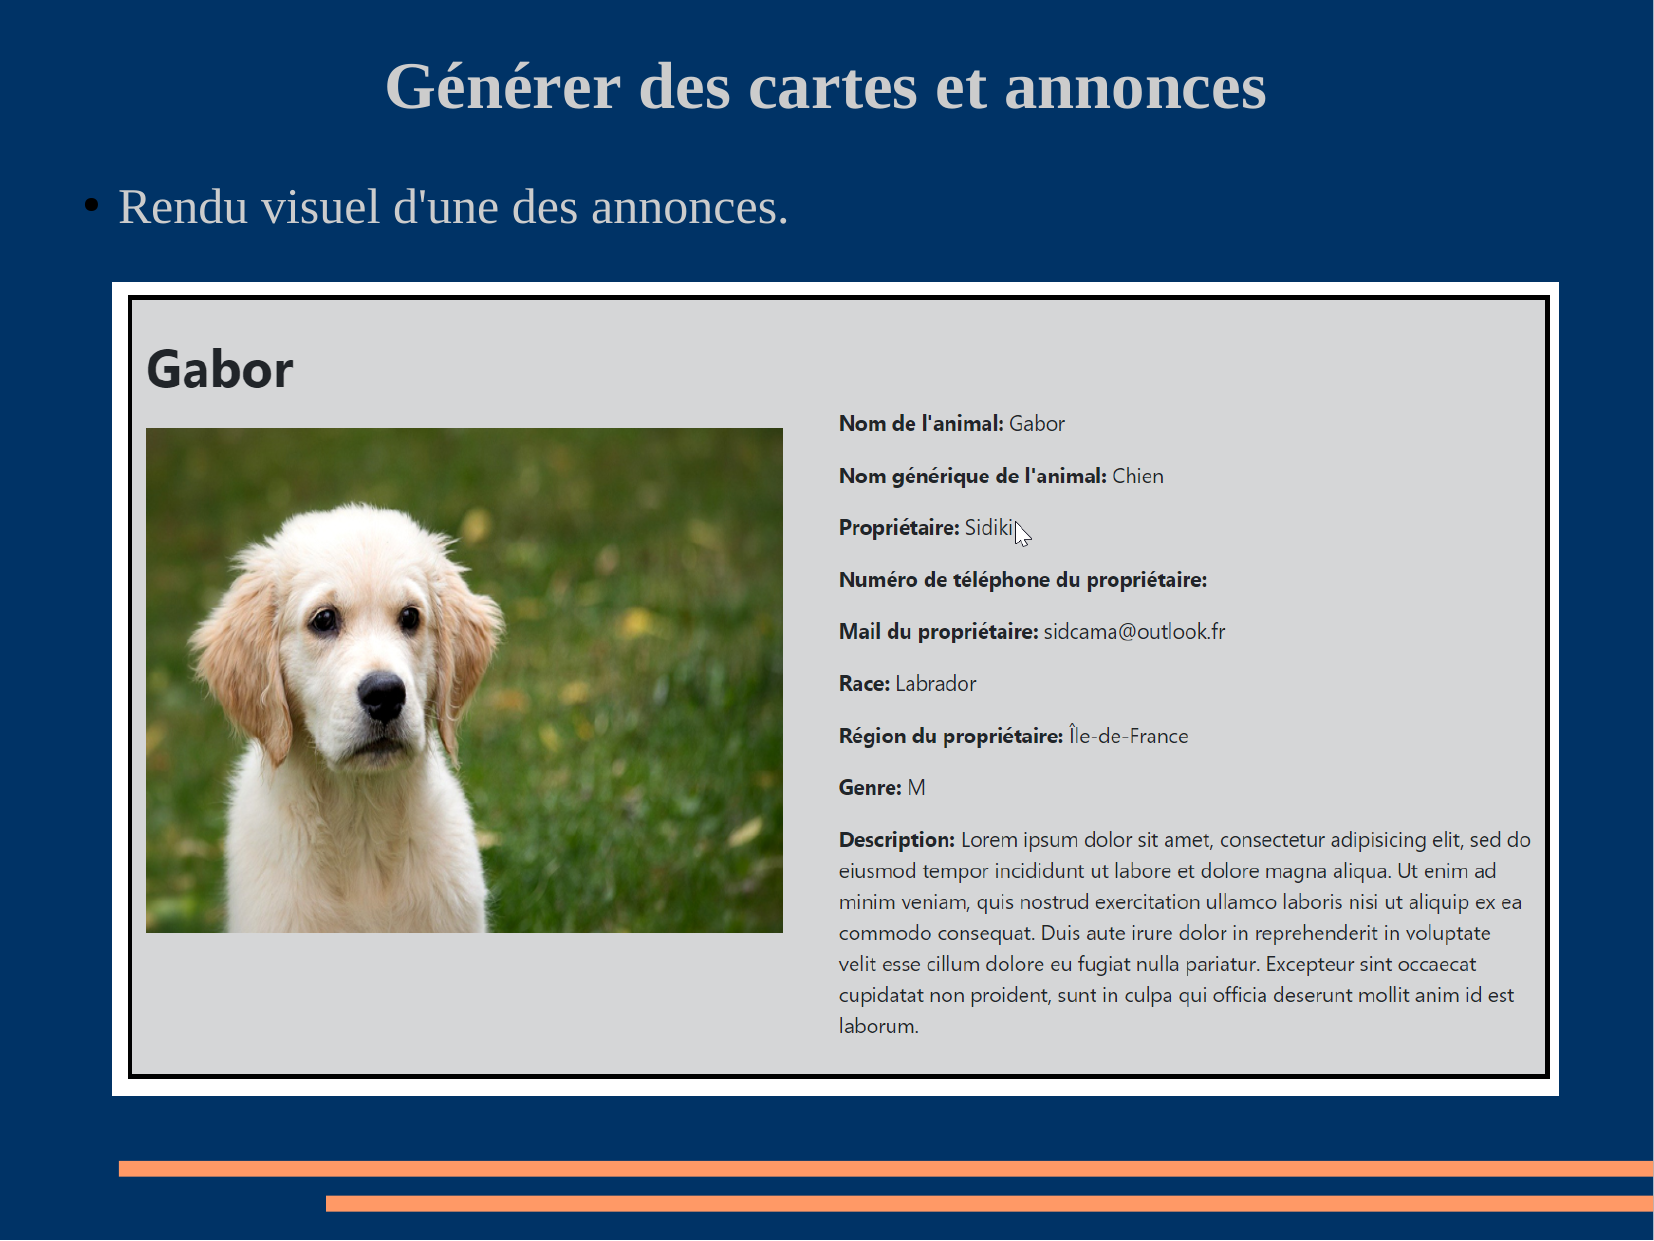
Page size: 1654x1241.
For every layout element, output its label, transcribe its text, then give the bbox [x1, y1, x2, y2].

subtitle Générer des cartes et annonces Rendu visuel d'une des annonces. [82, 49, 1571, 1109]
